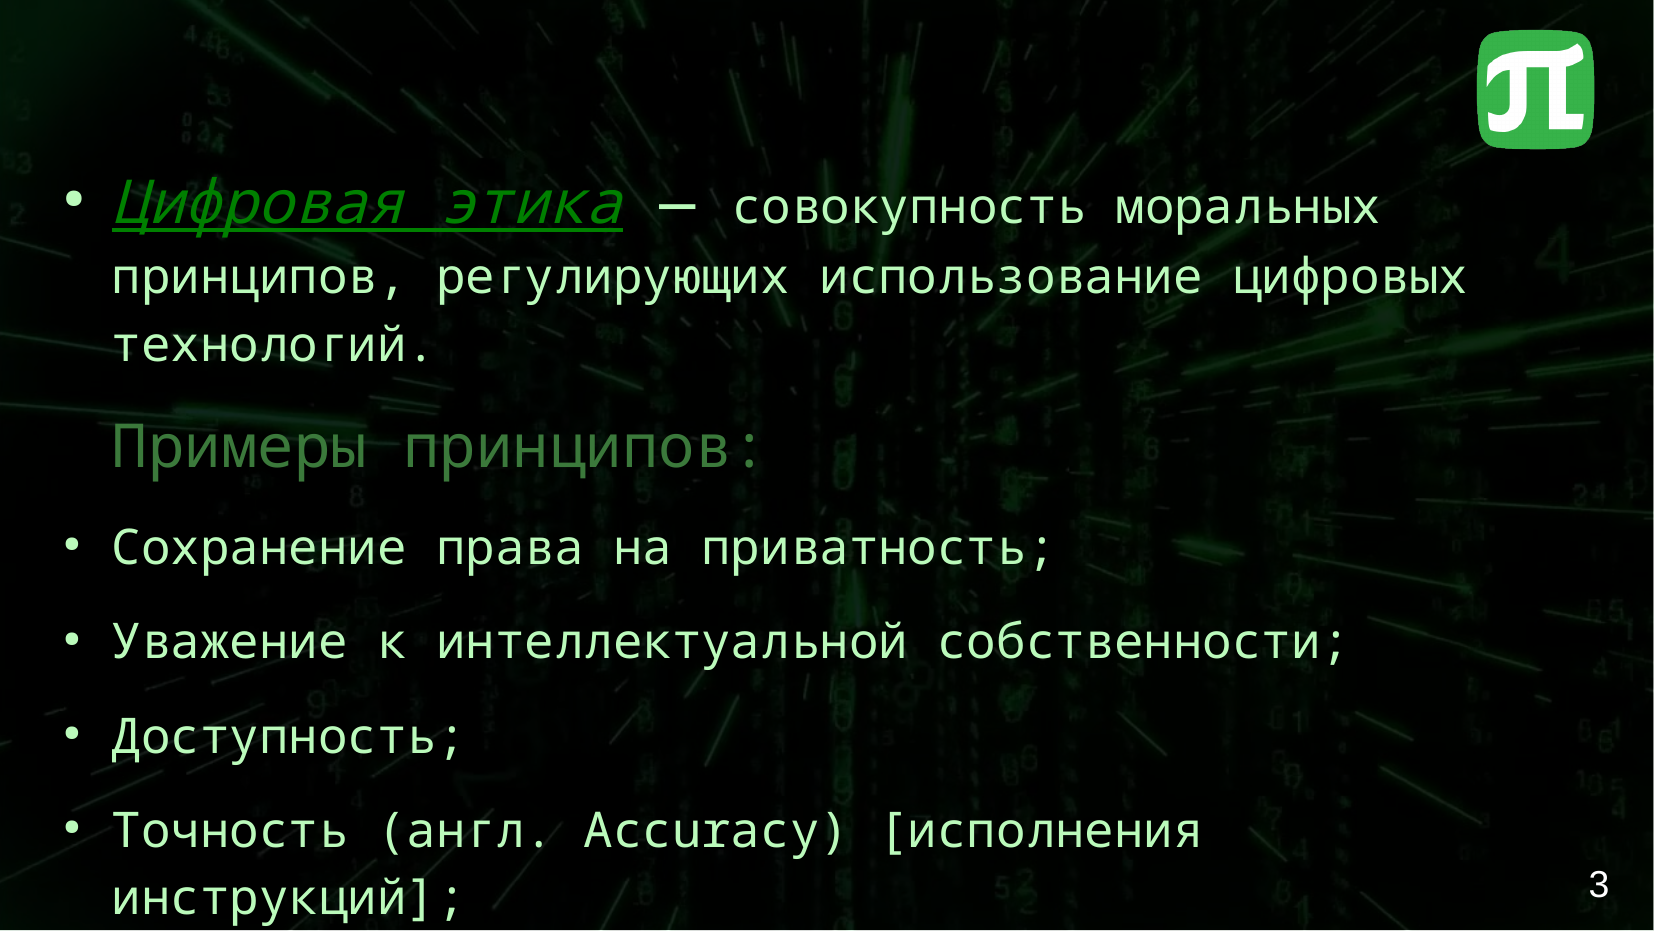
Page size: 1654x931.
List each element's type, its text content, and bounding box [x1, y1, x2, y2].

list Цифровая этика — совокупность моральных принципов, регулирующих использование цифровых технологий. Примеры принципов: Сохранение права на приватность; Уважение к интеллектуальной собственности; Доступность; Точность (англ. Accuracy) [исполнения инструкций]; [47, 158, 1536, 931]
text_box 3 [1573, 856, 1625, 914]
picture [0, 0, 1654, 931]
